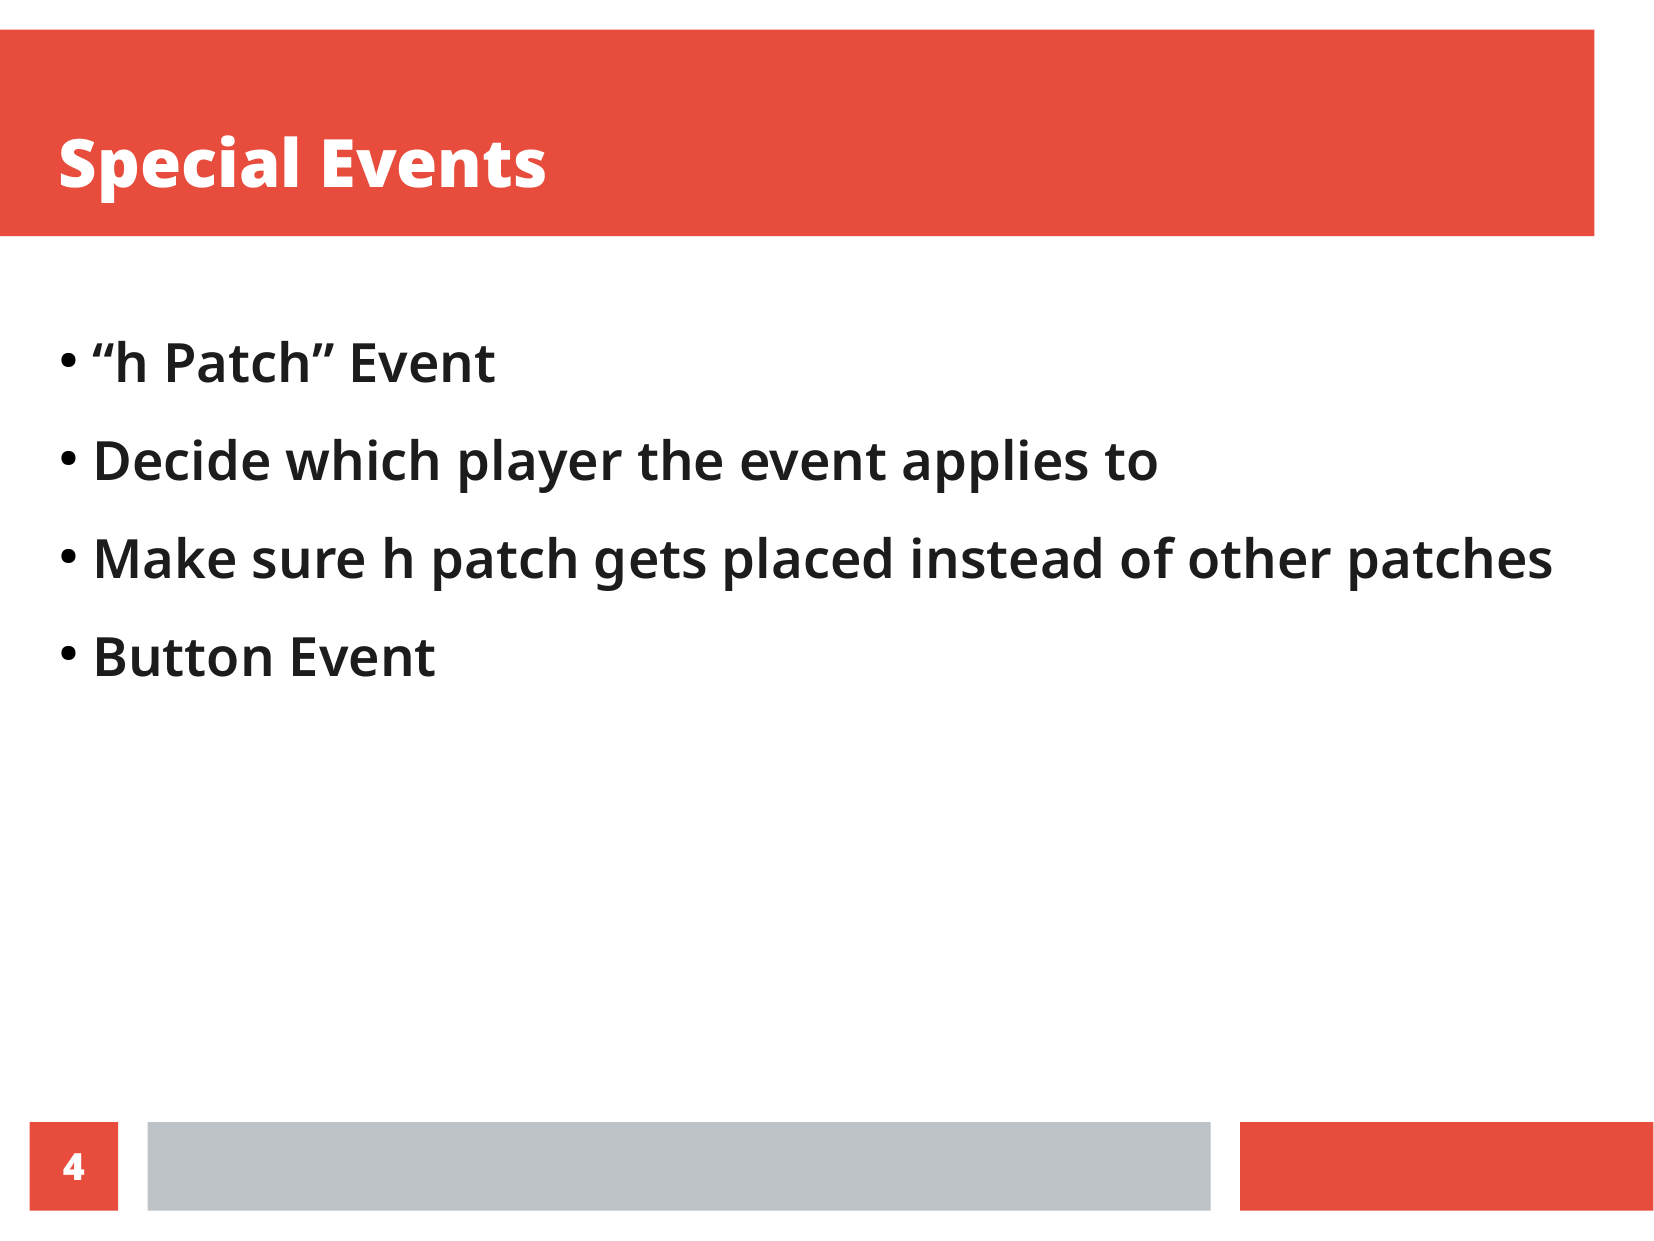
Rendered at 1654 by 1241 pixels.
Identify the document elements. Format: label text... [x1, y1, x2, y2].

title Special Events [59, 59, 1595, 207]
list “h Patch” Event Decide which player the event applies to Make sure h patch gets placed instead of other patches Button Event [59, 324, 1565, 1093]
